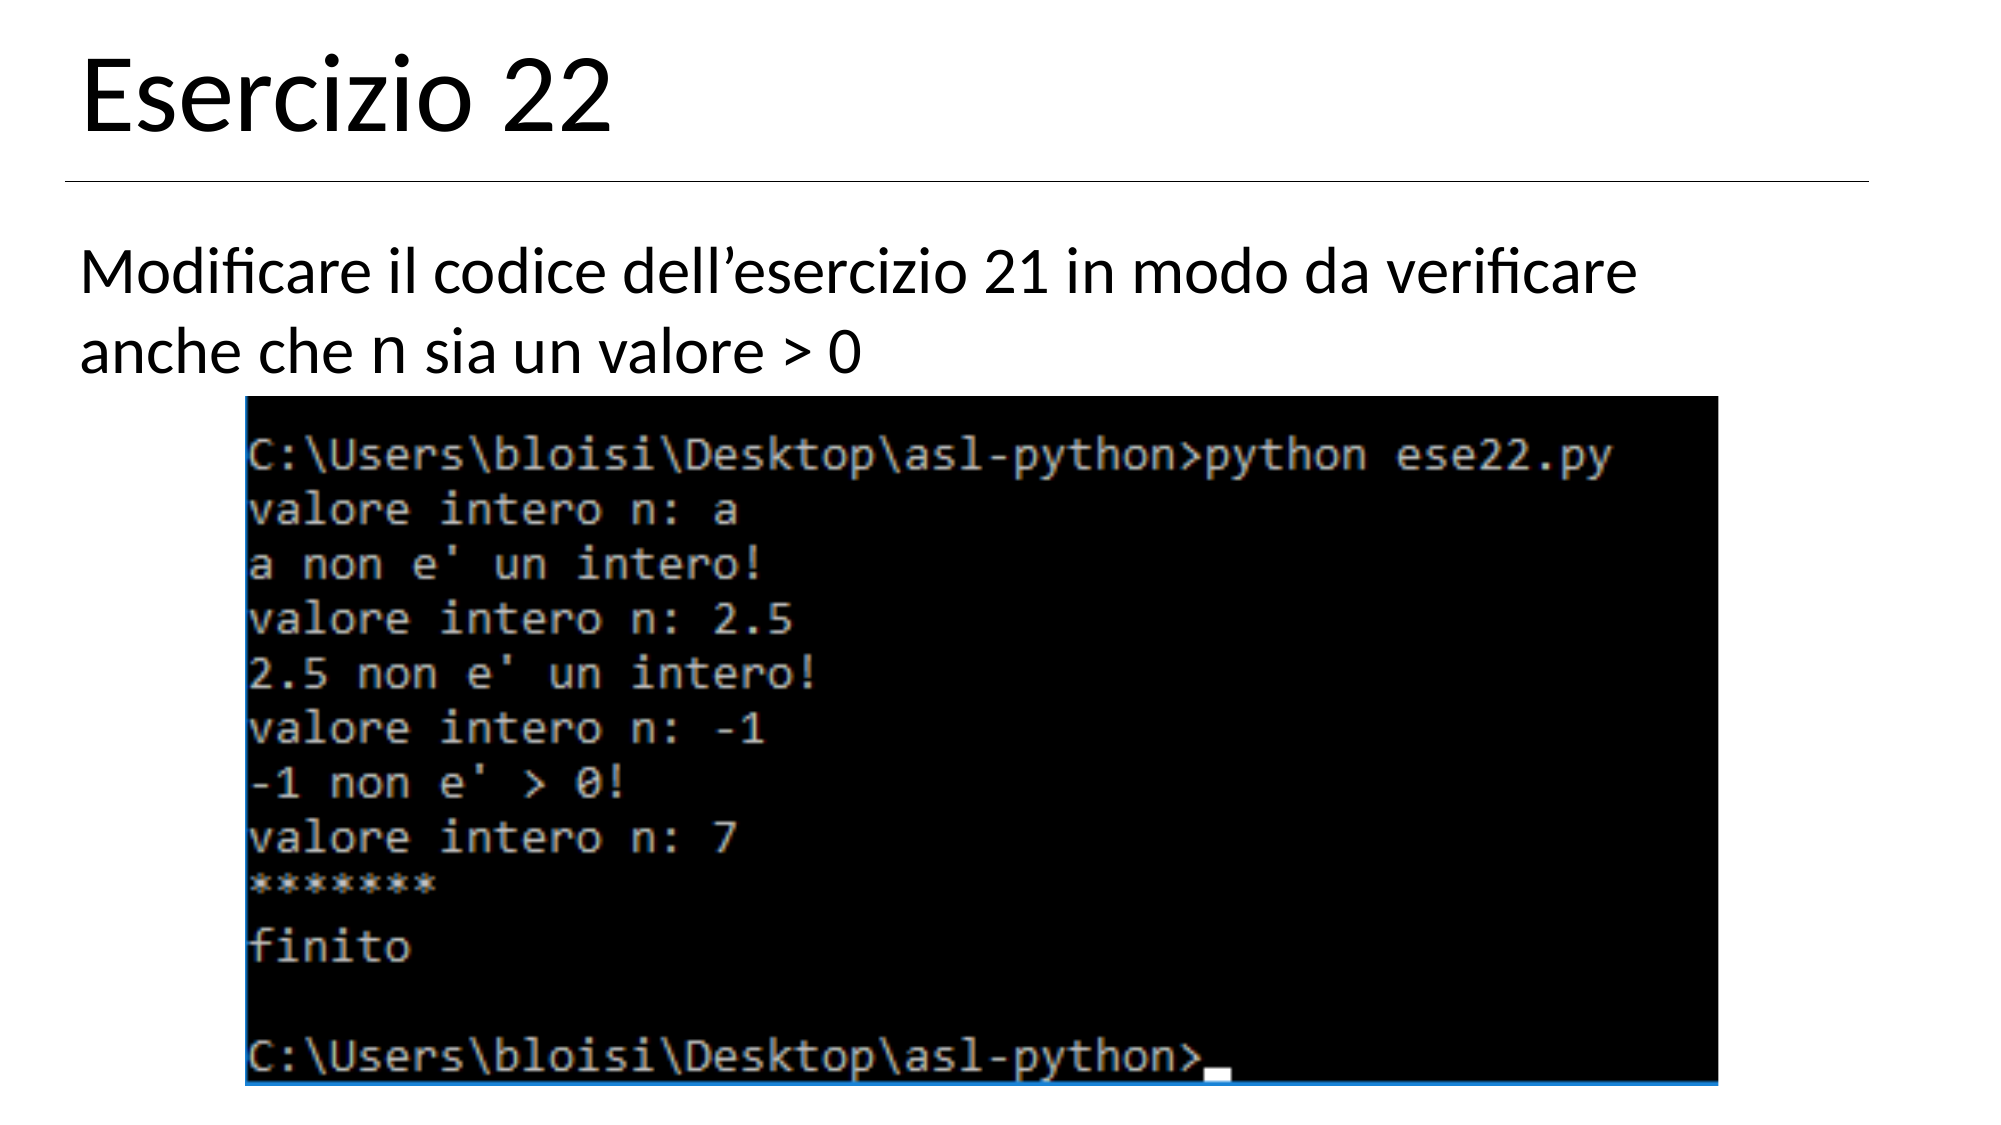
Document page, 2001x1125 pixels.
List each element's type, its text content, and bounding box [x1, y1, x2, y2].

picture [245, 396, 1719, 1086]
text_box Modificare il codice dell’esercizio 21 in modo da verificare anche che n sia un valore > 0 [65, 219, 1800, 394]
text_box Esercizio 22 [64, 26, 1899, 184]
